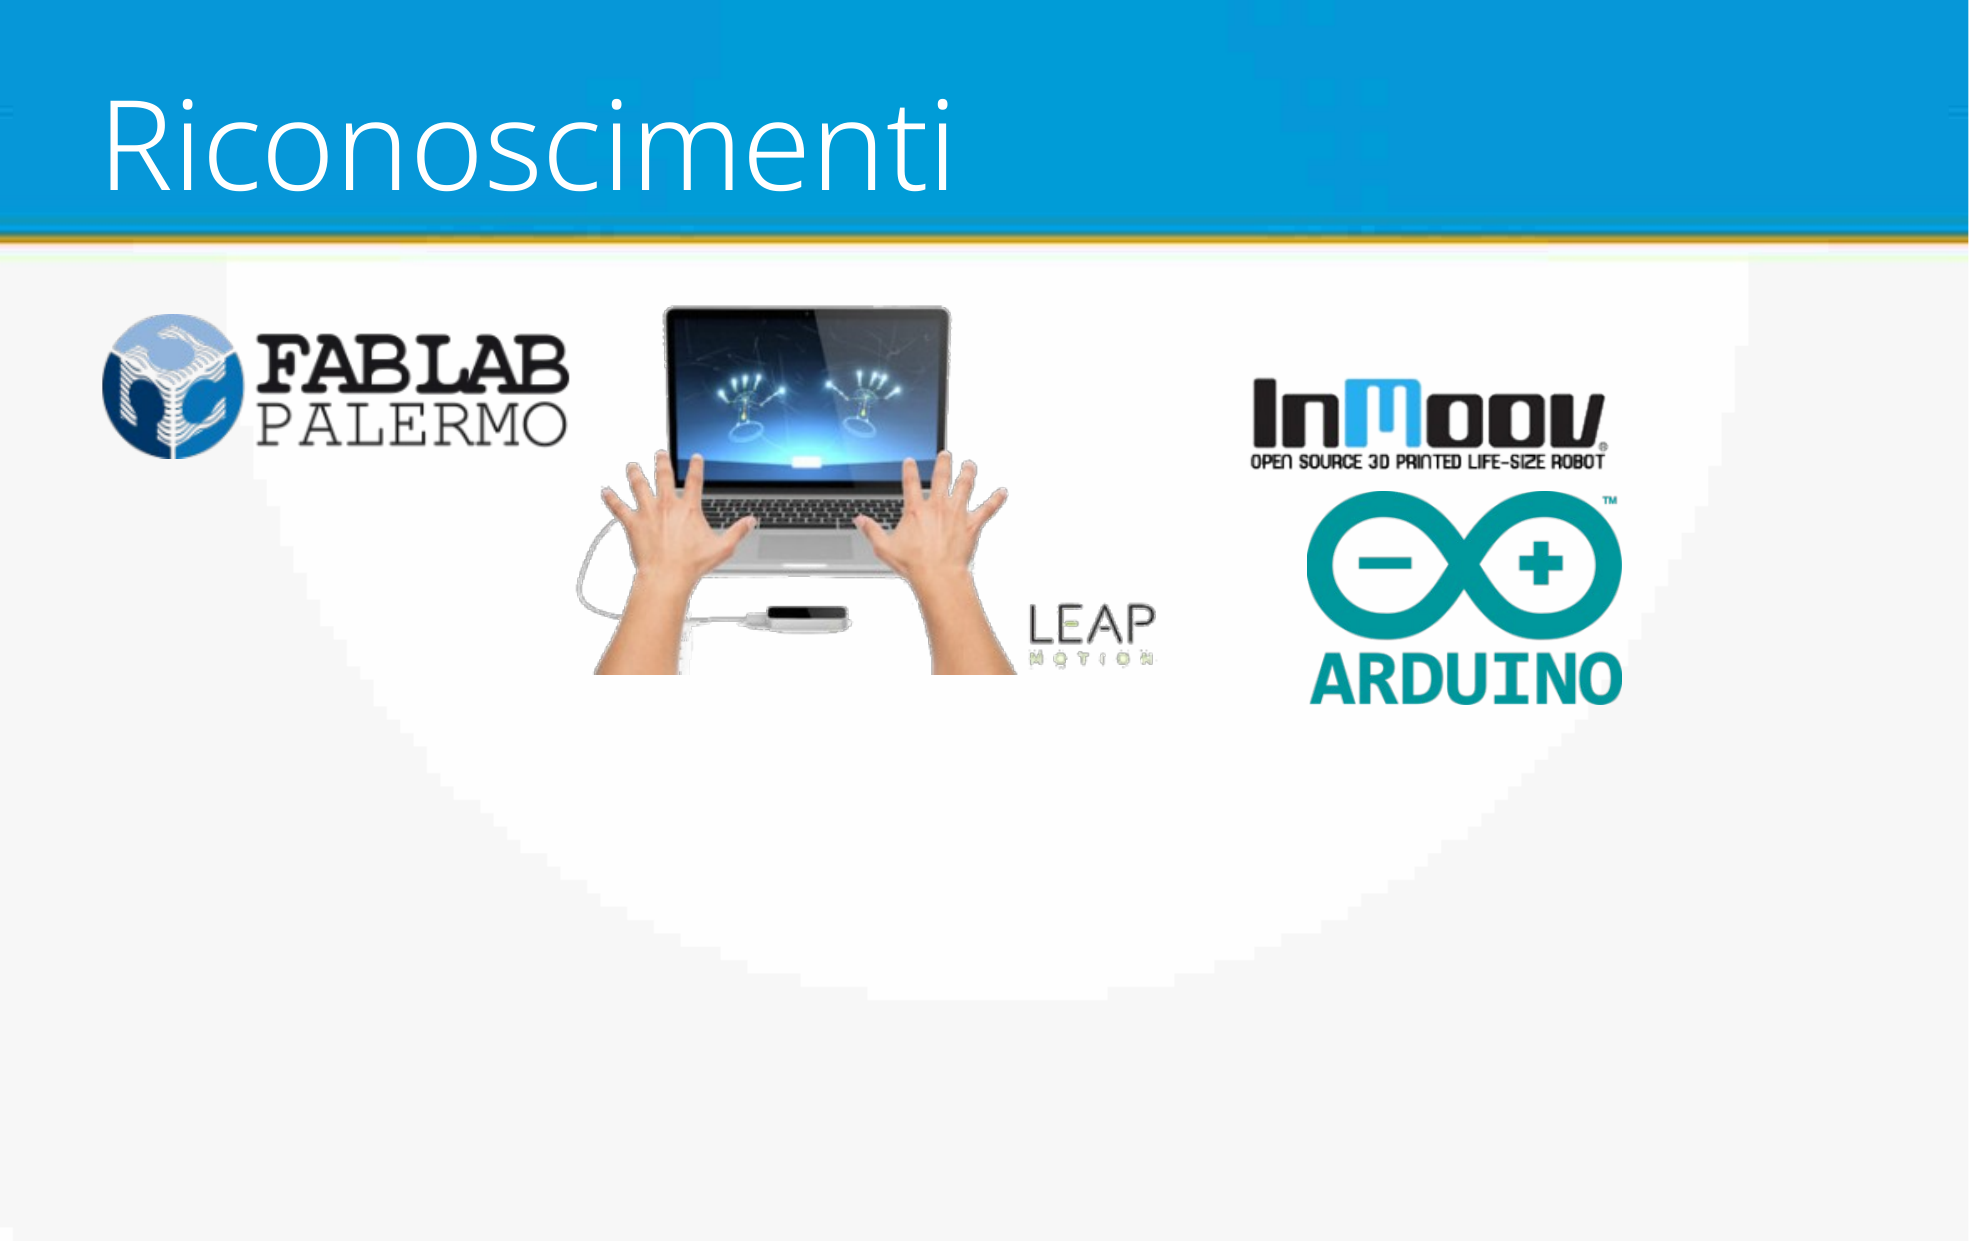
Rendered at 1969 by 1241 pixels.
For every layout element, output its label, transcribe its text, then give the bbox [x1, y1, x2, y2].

title Riconoscimenti [98, 19, 1870, 227]
picture [0, 232, 1969, 1241]
